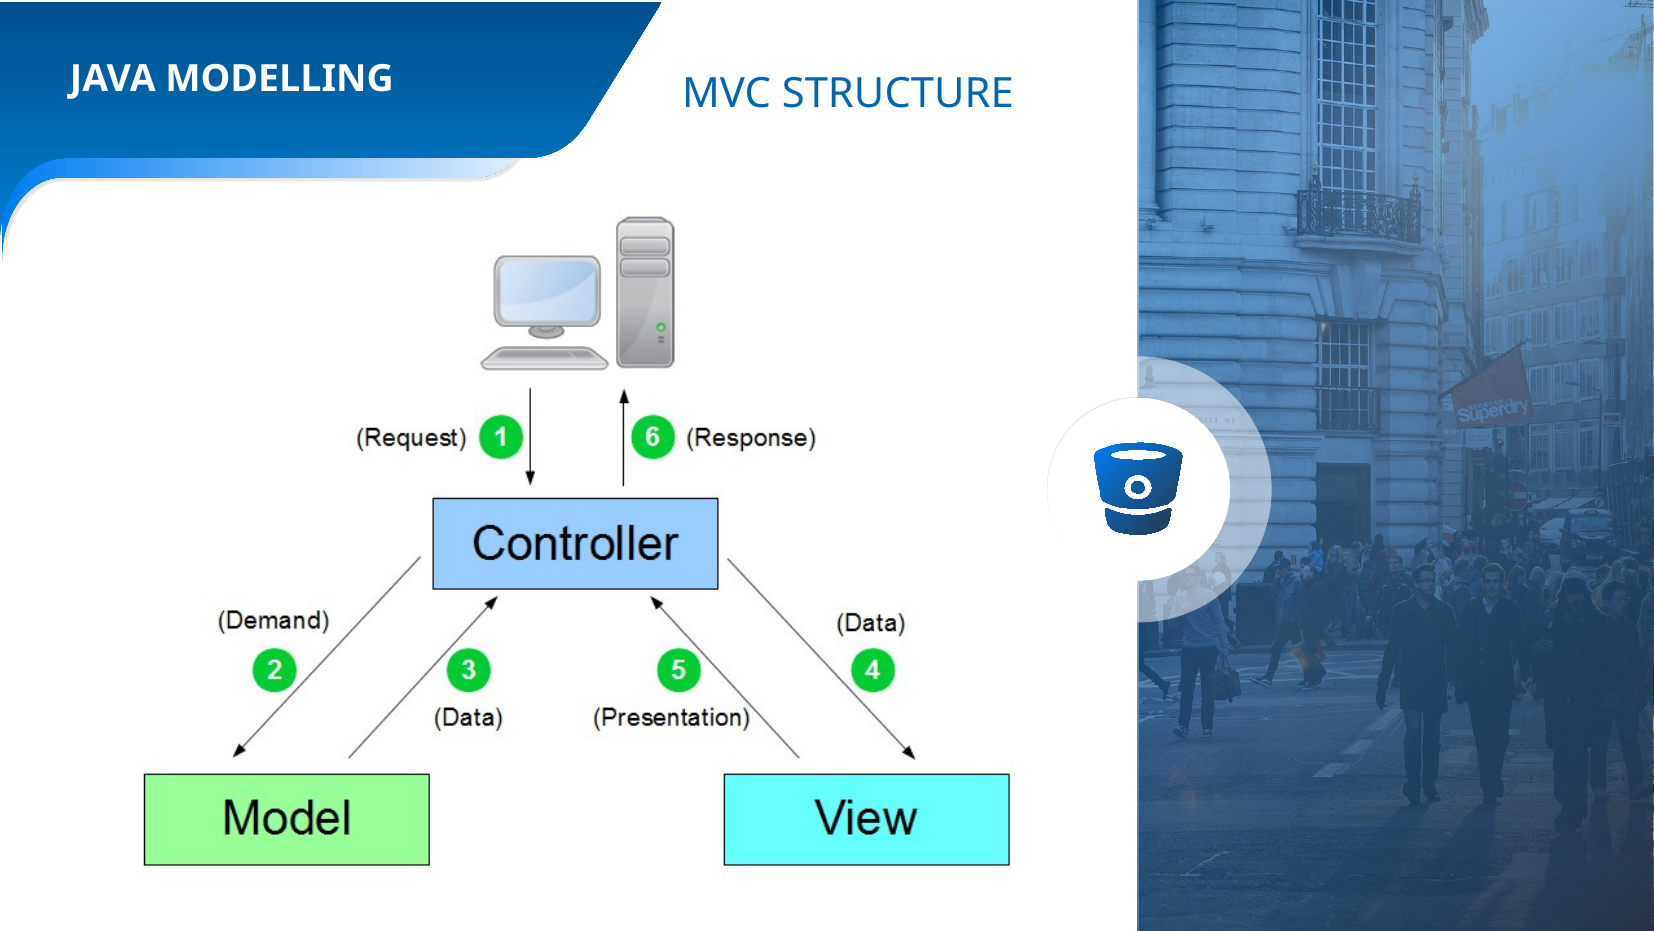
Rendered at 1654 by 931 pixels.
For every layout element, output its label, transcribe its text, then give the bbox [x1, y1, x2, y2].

text_box [1028, 0, 1654, 931]
text_box [0, 2, 662, 263]
text_box MVC STRUCTURE [667, 55, 1079, 130]
picture [122, 200, 1028, 880]
text_box JAVA MODELLING [45, 46, 410, 107]
